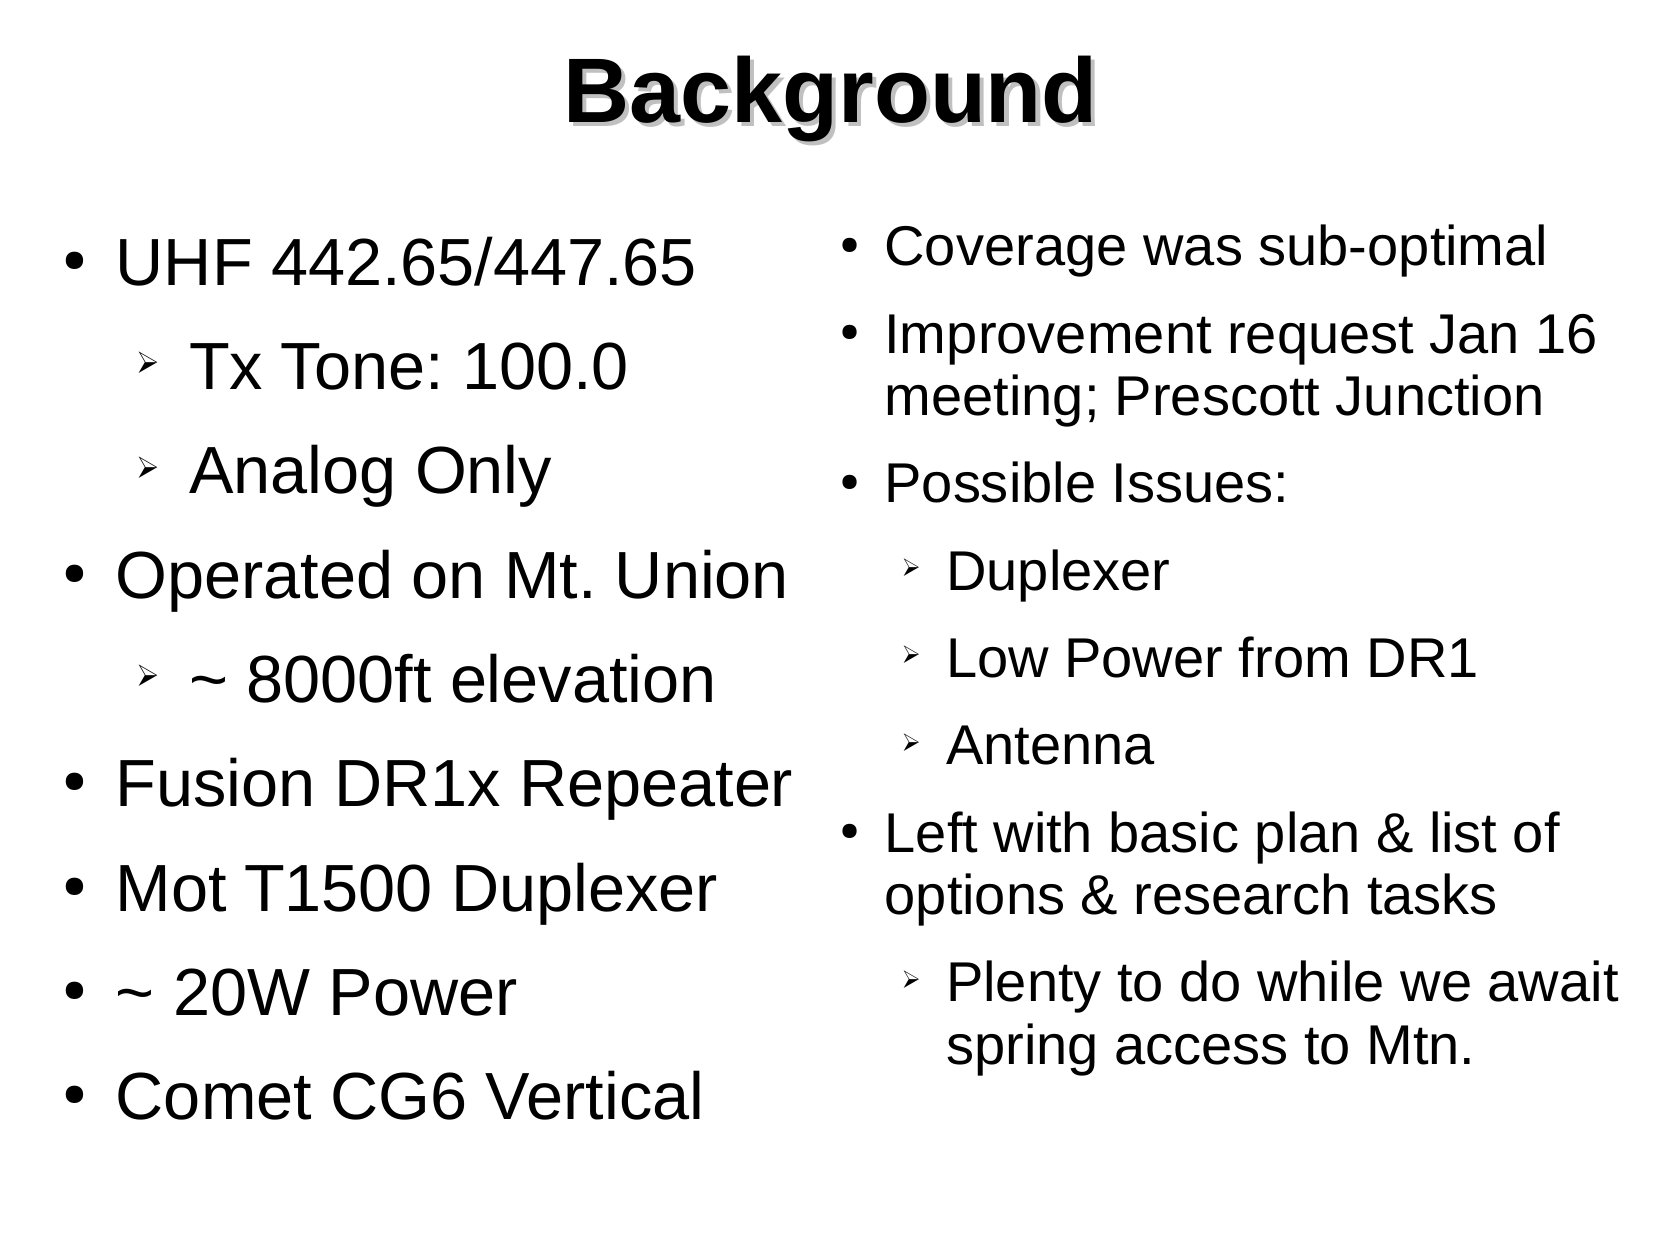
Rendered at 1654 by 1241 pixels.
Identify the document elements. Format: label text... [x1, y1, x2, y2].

list Coverage was sub-optimal Improvement request Jan 16 meeting; Prescott Junction Possible Issues: Duplexer Low Power from DR1 Antenna Left with basic plan & list of options & research tasks Plenty to do while we await spring access to Mtn. [825, 215, 1621, 1171]
title Background [86, 30, 1576, 152]
list UHF 442.65/447.65 Tx Tone: 100.0 Analog Only Operated on Mt. Union ~ 8000ft elevation Fusion DR1x Repeater Mot T1500 Duplexer ~ 20W Power Comet CG6 Vertical [45, 225, 841, 1186]
